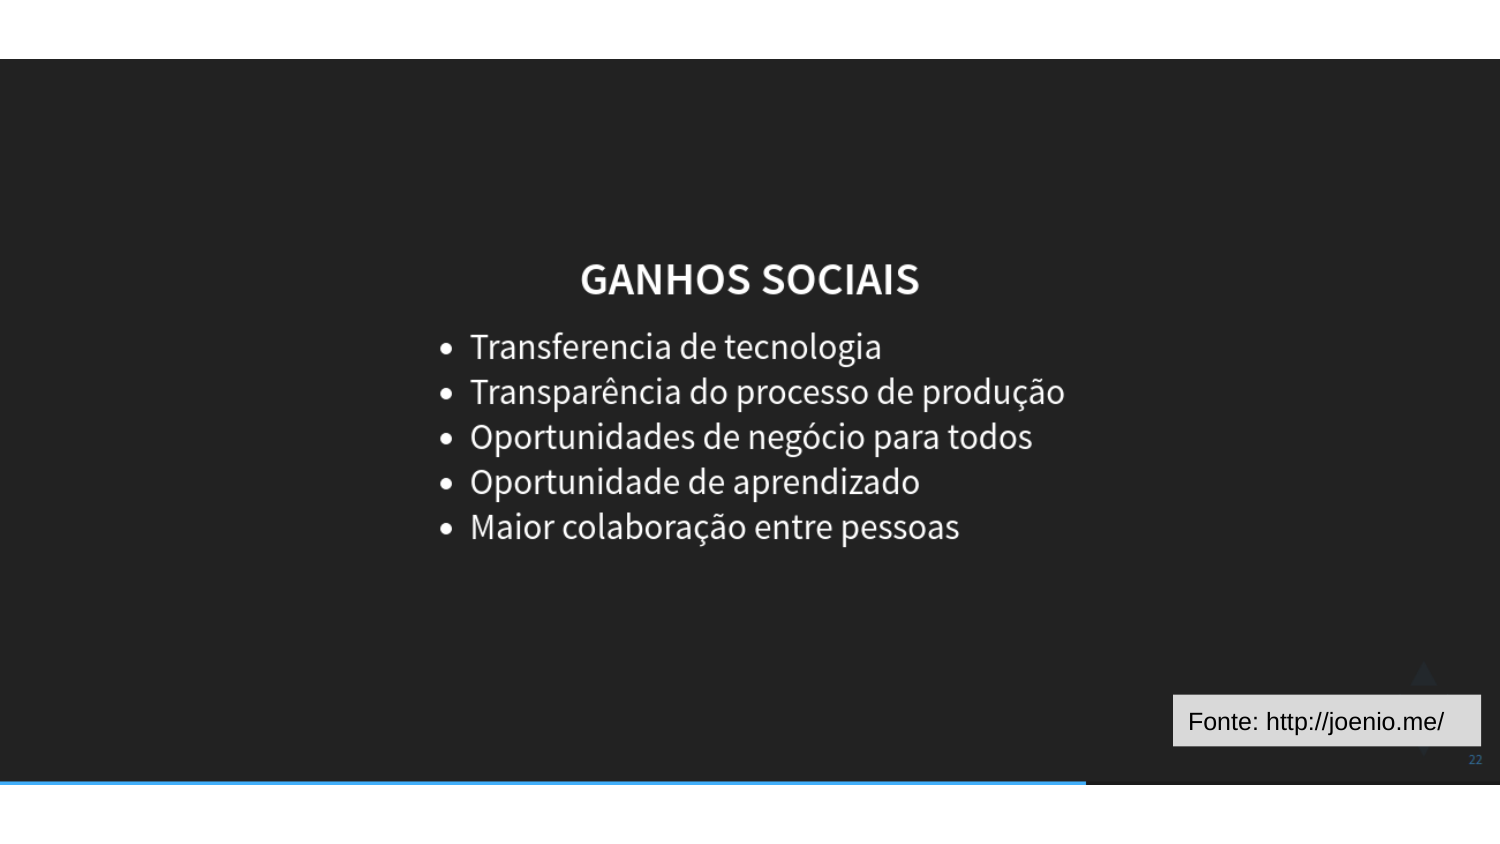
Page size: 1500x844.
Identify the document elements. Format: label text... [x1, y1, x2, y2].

picture [0, 59, 1500, 785]
text_box Fonte: http://joenio.me/ [1173, 694, 1482, 747]
